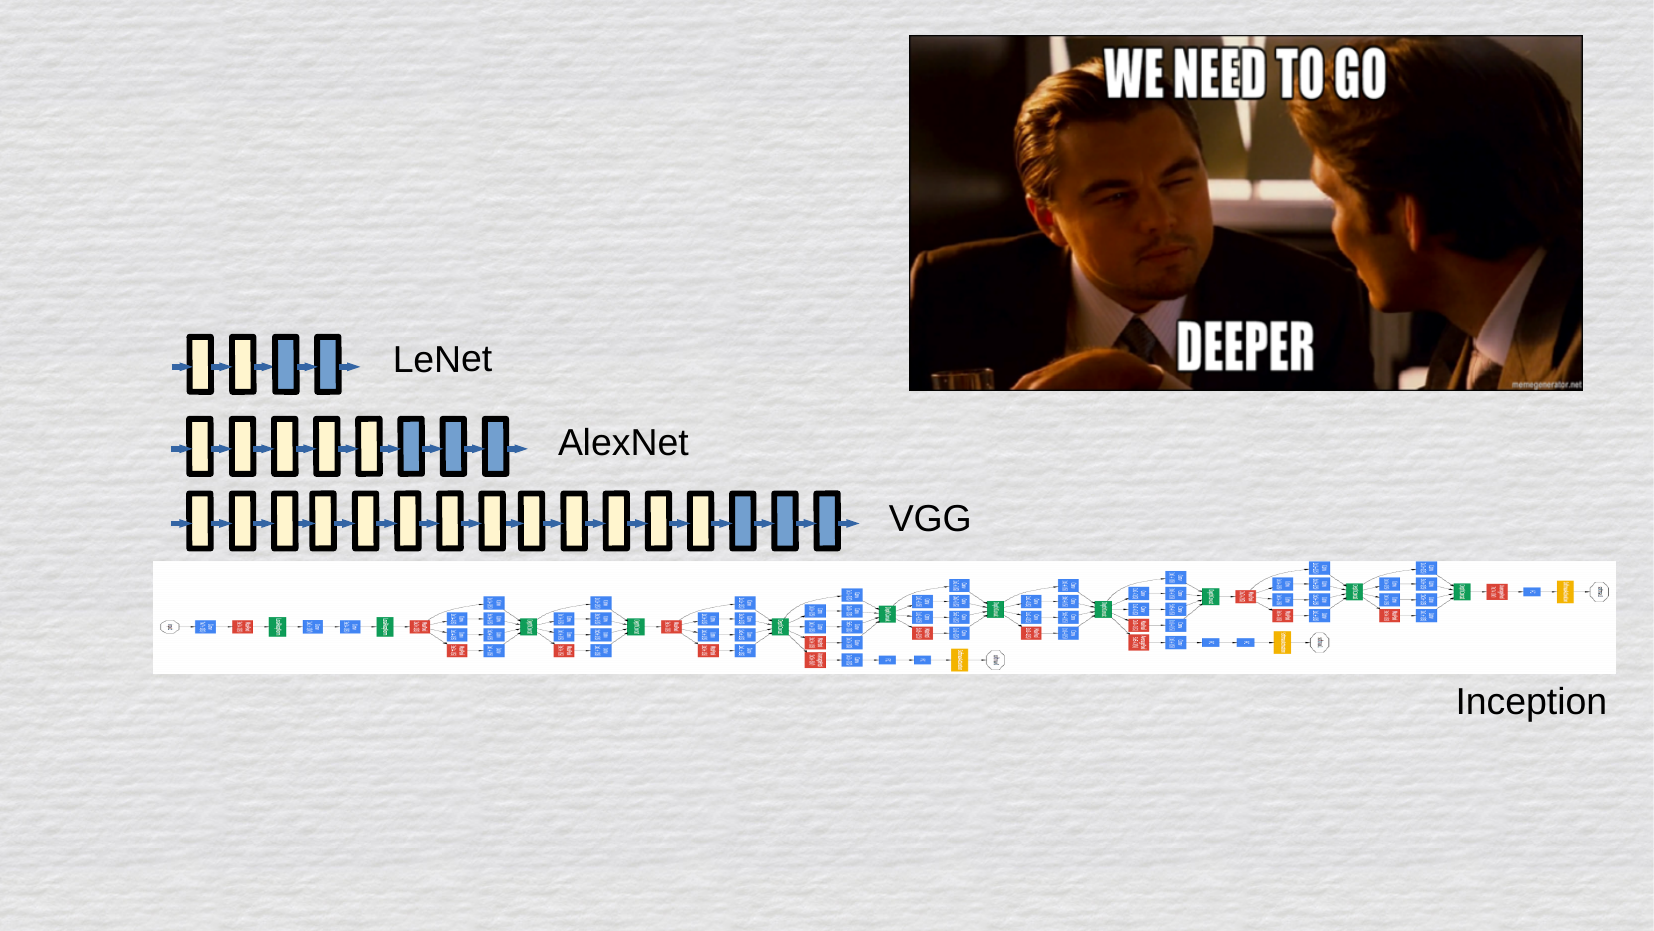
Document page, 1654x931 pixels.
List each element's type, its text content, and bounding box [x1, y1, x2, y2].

text_box [275, 336, 297, 392]
text_box [647, 493, 670, 549]
text_box [231, 493, 254, 549]
text_box [317, 336, 339, 392]
text_box LeNet [377, 330, 579, 402]
text_box [358, 418, 380, 474]
text_box [189, 418, 211, 474]
text_box [442, 418, 465, 474]
text_box AlexNet [543, 413, 745, 485]
text_box [189, 493, 211, 549]
text_box [605, 493, 628, 549]
text_box [273, 418, 296, 474]
text_box [563, 493, 586, 549]
text_box [816, 493, 838, 549]
picture [0, 0, 1654, 931]
text_box [354, 493, 377, 549]
text_box [732, 493, 754, 549]
text_box [774, 493, 796, 549]
text_box [316, 418, 338, 474]
text_box [481, 493, 504, 549]
text_box VGG [873, 489, 1075, 562]
text_box [520, 493, 543, 549]
text_box [397, 493, 419, 549]
text_box [484, 418, 507, 474]
text_box [439, 493, 461, 549]
text_box [312, 493, 334, 549]
text_box [273, 493, 296, 549]
text_box [400, 418, 423, 474]
text_box [689, 493, 712, 549]
text_box Inception [1440, 672, 1642, 745]
text_box [189, 336, 212, 392]
text_box [231, 336, 254, 392]
text_box [231, 418, 254, 474]
